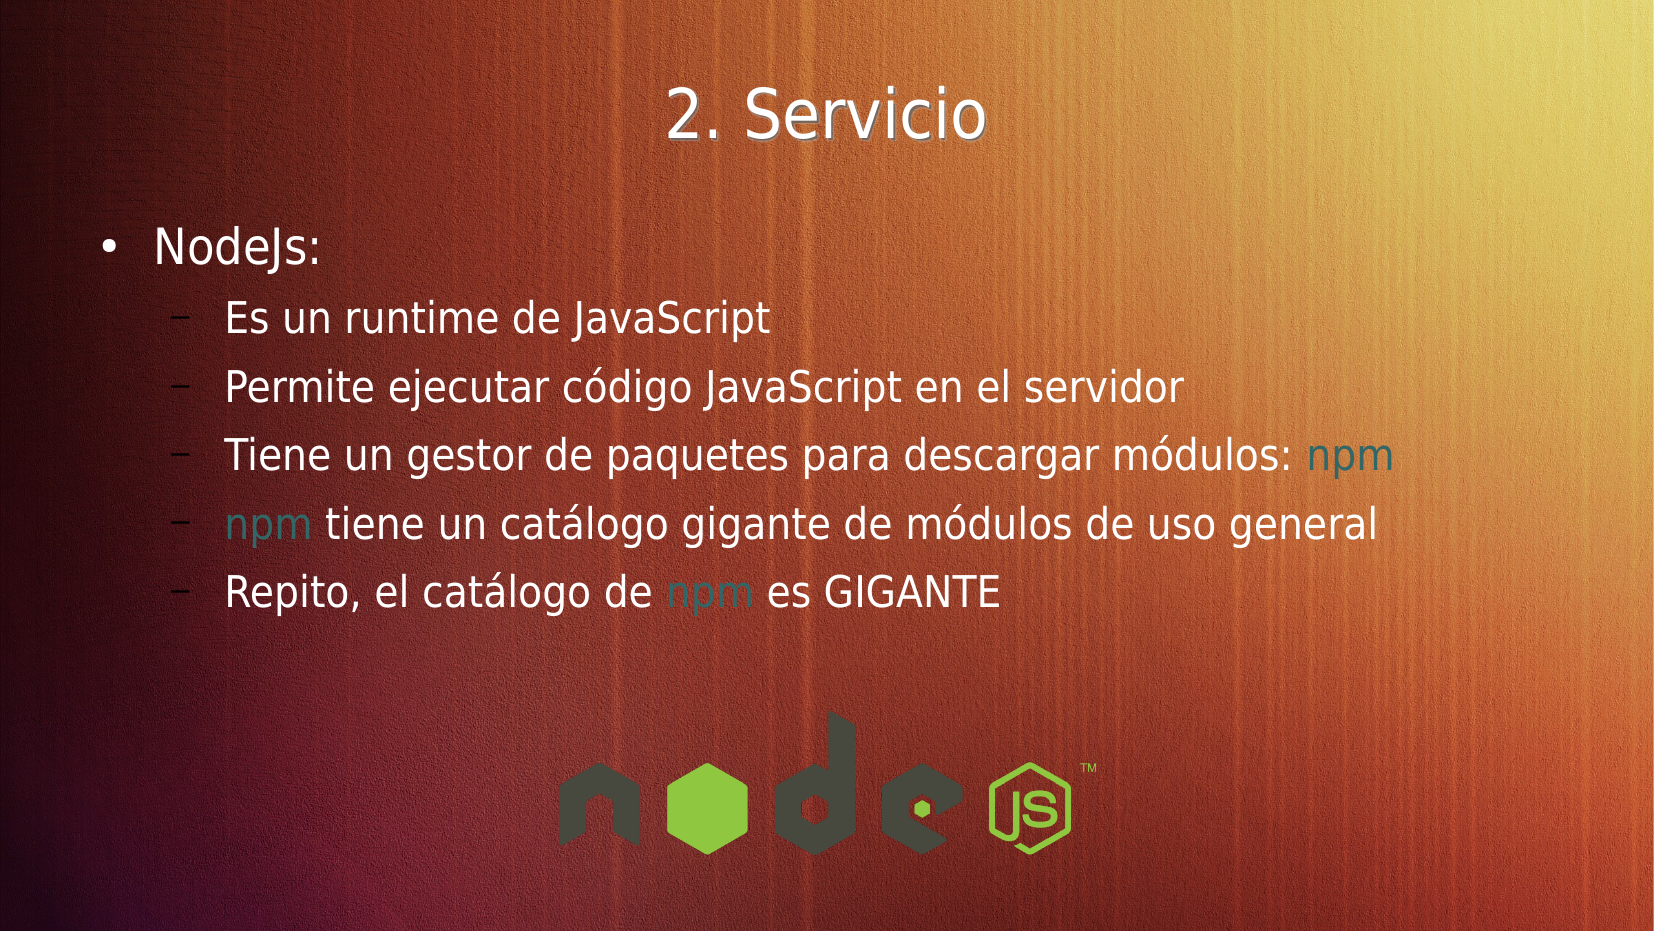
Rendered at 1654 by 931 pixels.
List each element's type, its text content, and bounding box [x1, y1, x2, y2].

title 2. Servicio [82, 37, 1571, 193]
list NodeJs: Es un runtime de JavaScript Permite ejecutar código JavaScript en el servidor Tiene un gestor de paquetes para descargar módulos: npm npm tiene un catálogo gigante de módulos de uso general Repito, el catálogo de npm es GIGANTE [82, 217, 1571, 758]
picture [0, 0, 1654, 931]
